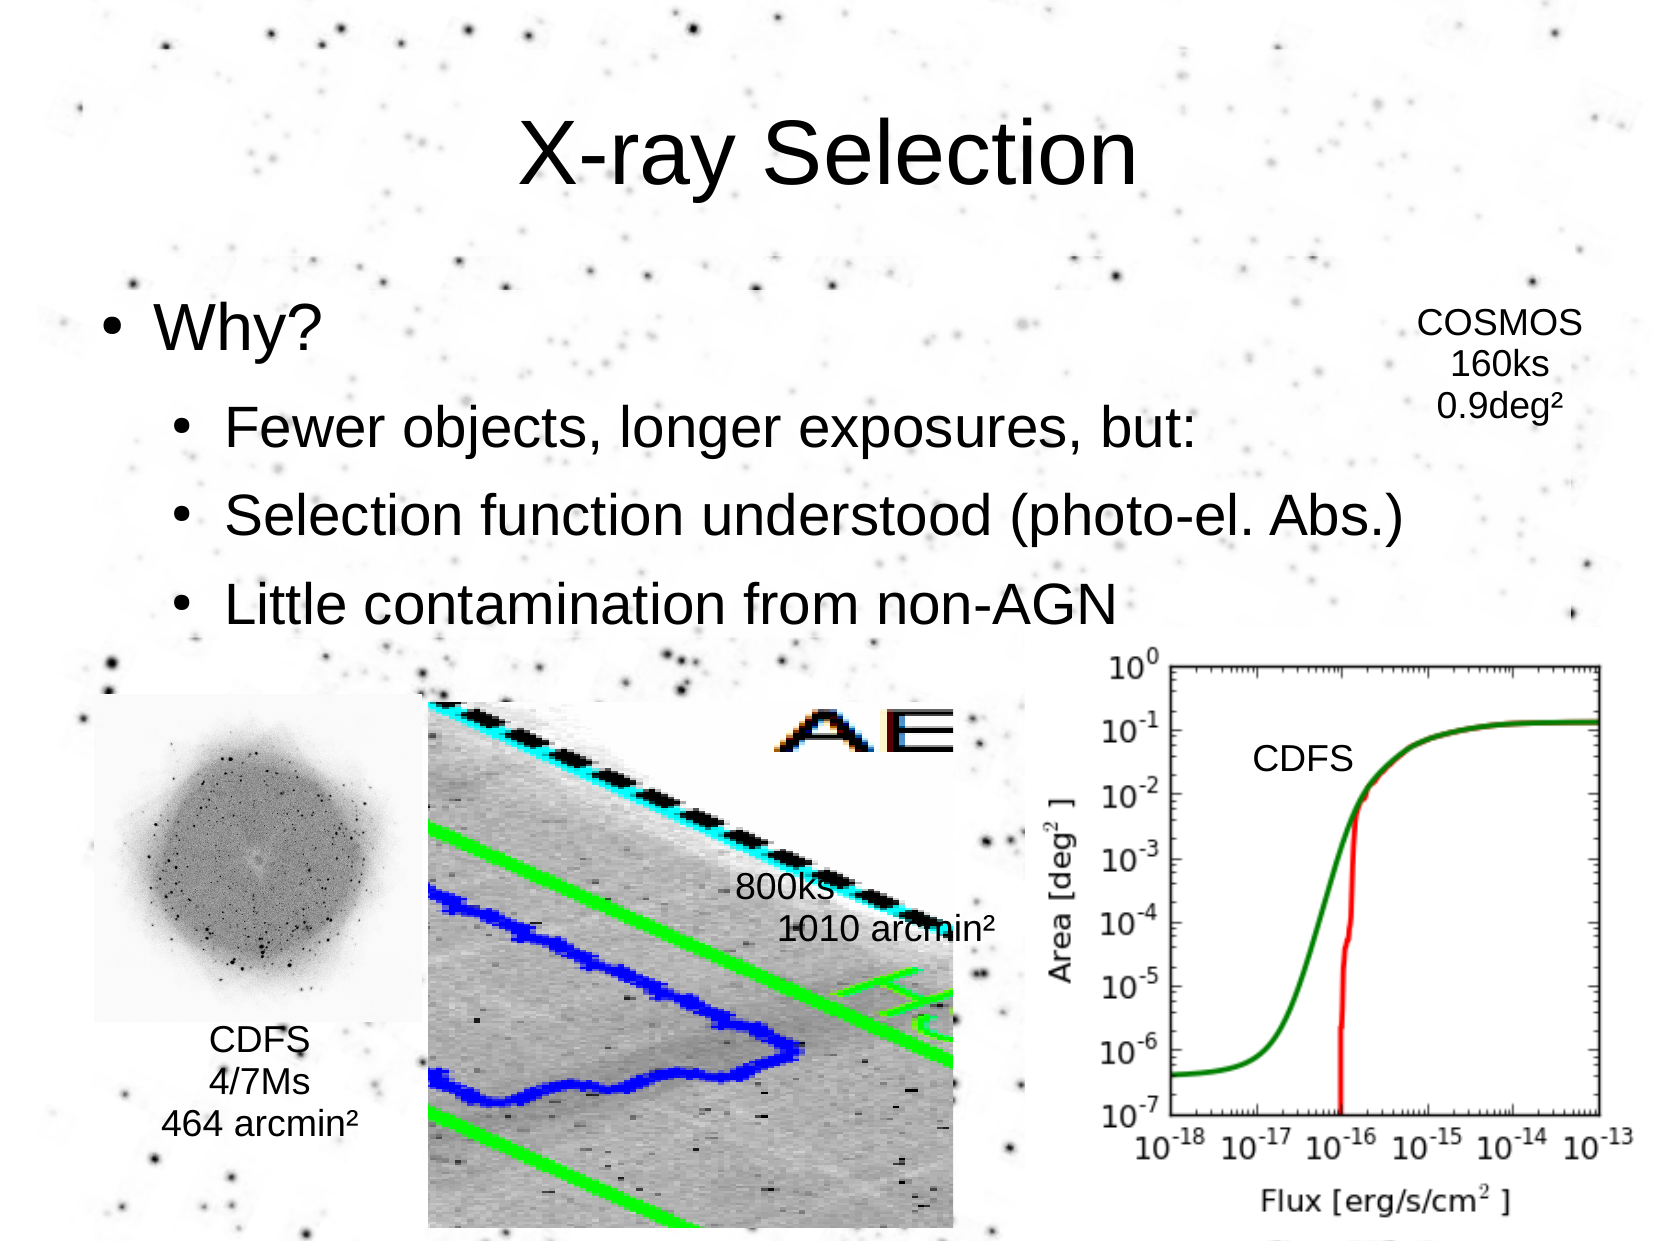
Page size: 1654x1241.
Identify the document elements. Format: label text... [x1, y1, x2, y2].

text_box CDFS 4/7Ms 464 arcmin² [128, 1022, 391, 1152]
text_box CDFS [1237, 730, 1426, 788]
title X-ray Selection [82, 49, 1576, 257]
list Why? Fewer objects, longer exposures, but: Selection function understood (photo-el. Abs.) Little contamination from non-AGN [82, 290, 1571, 638]
text_box 800ks 1010 arcmin² [720, 858, 1021, 1000]
text_box COSMOS 160ks 0.9deg² [1350, 293, 1651, 435]
picture [37, 0, 1654, 1241]
